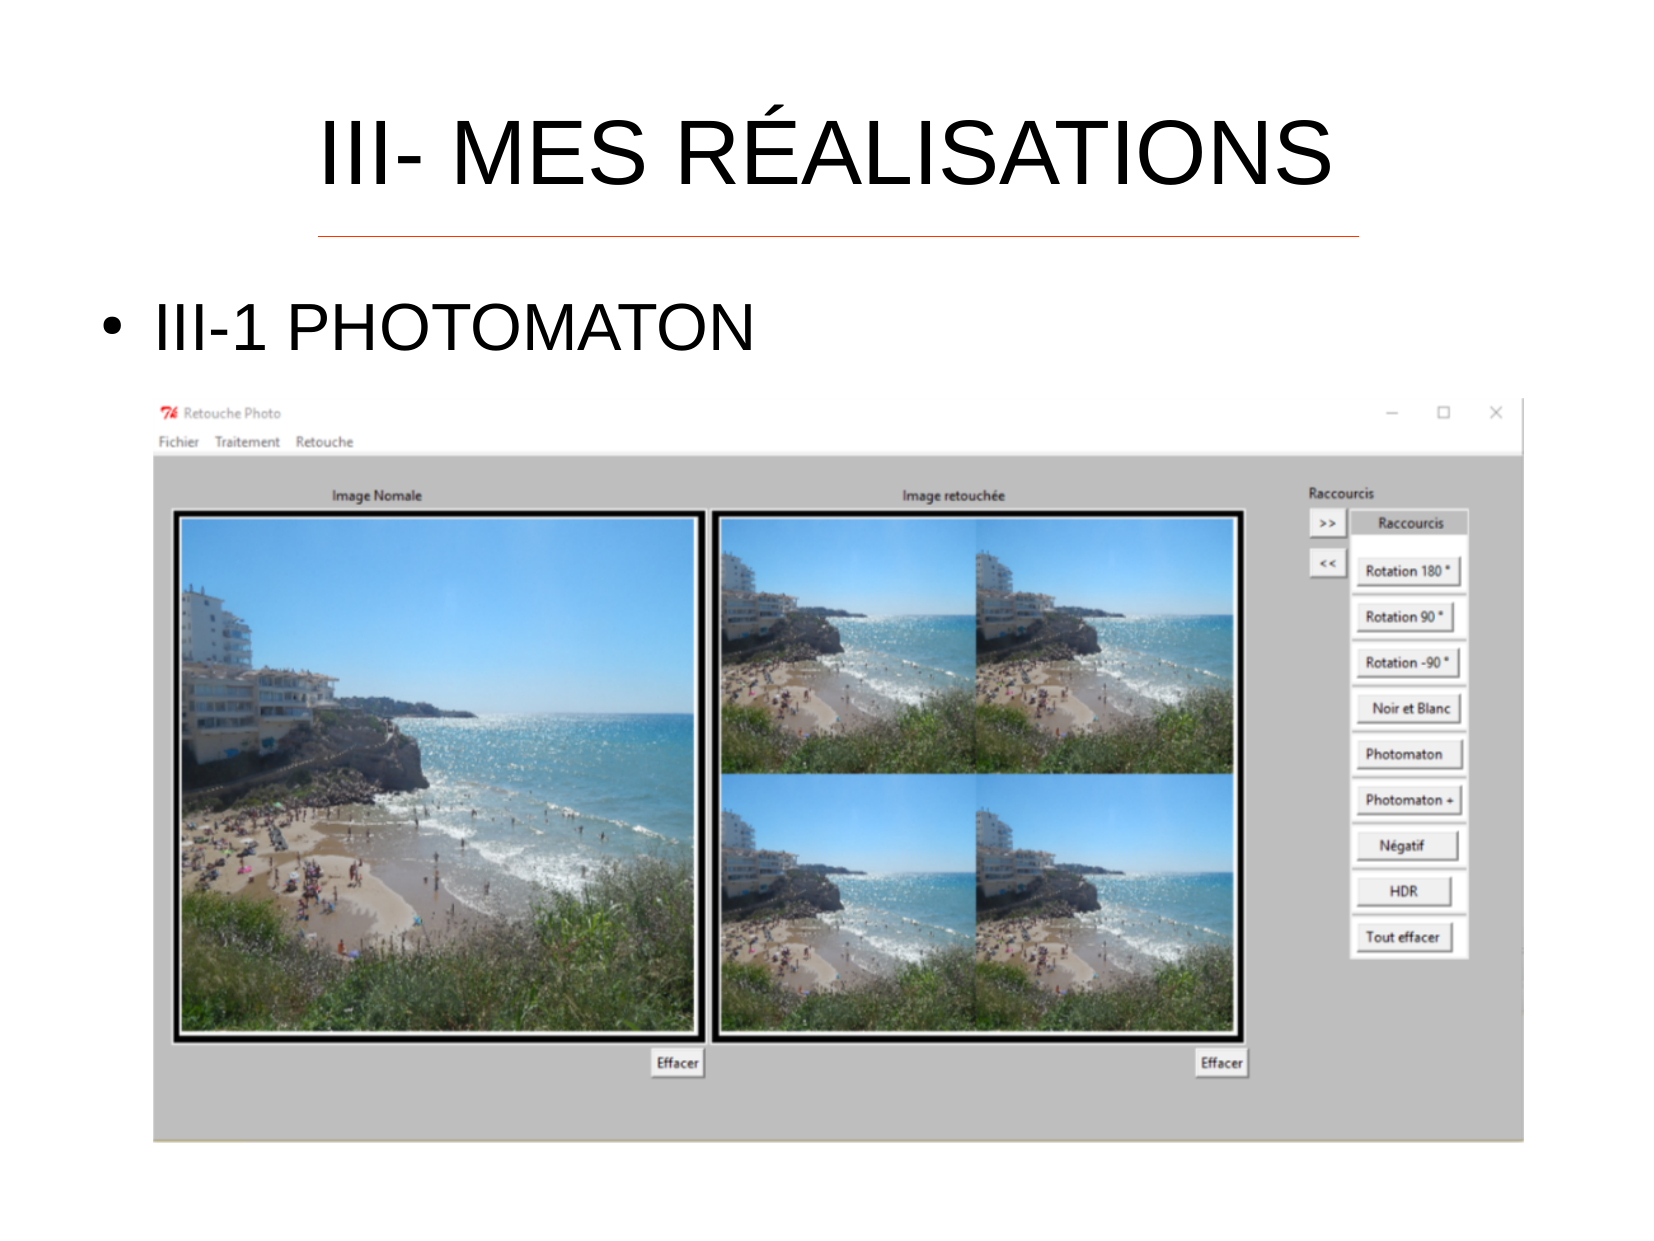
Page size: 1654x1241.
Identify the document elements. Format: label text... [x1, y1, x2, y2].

title III- MES RÉALISATIONS [82, 49, 1571, 257]
list III-1 PHOTOMATON [82, 290, 1571, 1010]
picture [153, 398, 1524, 1143]
